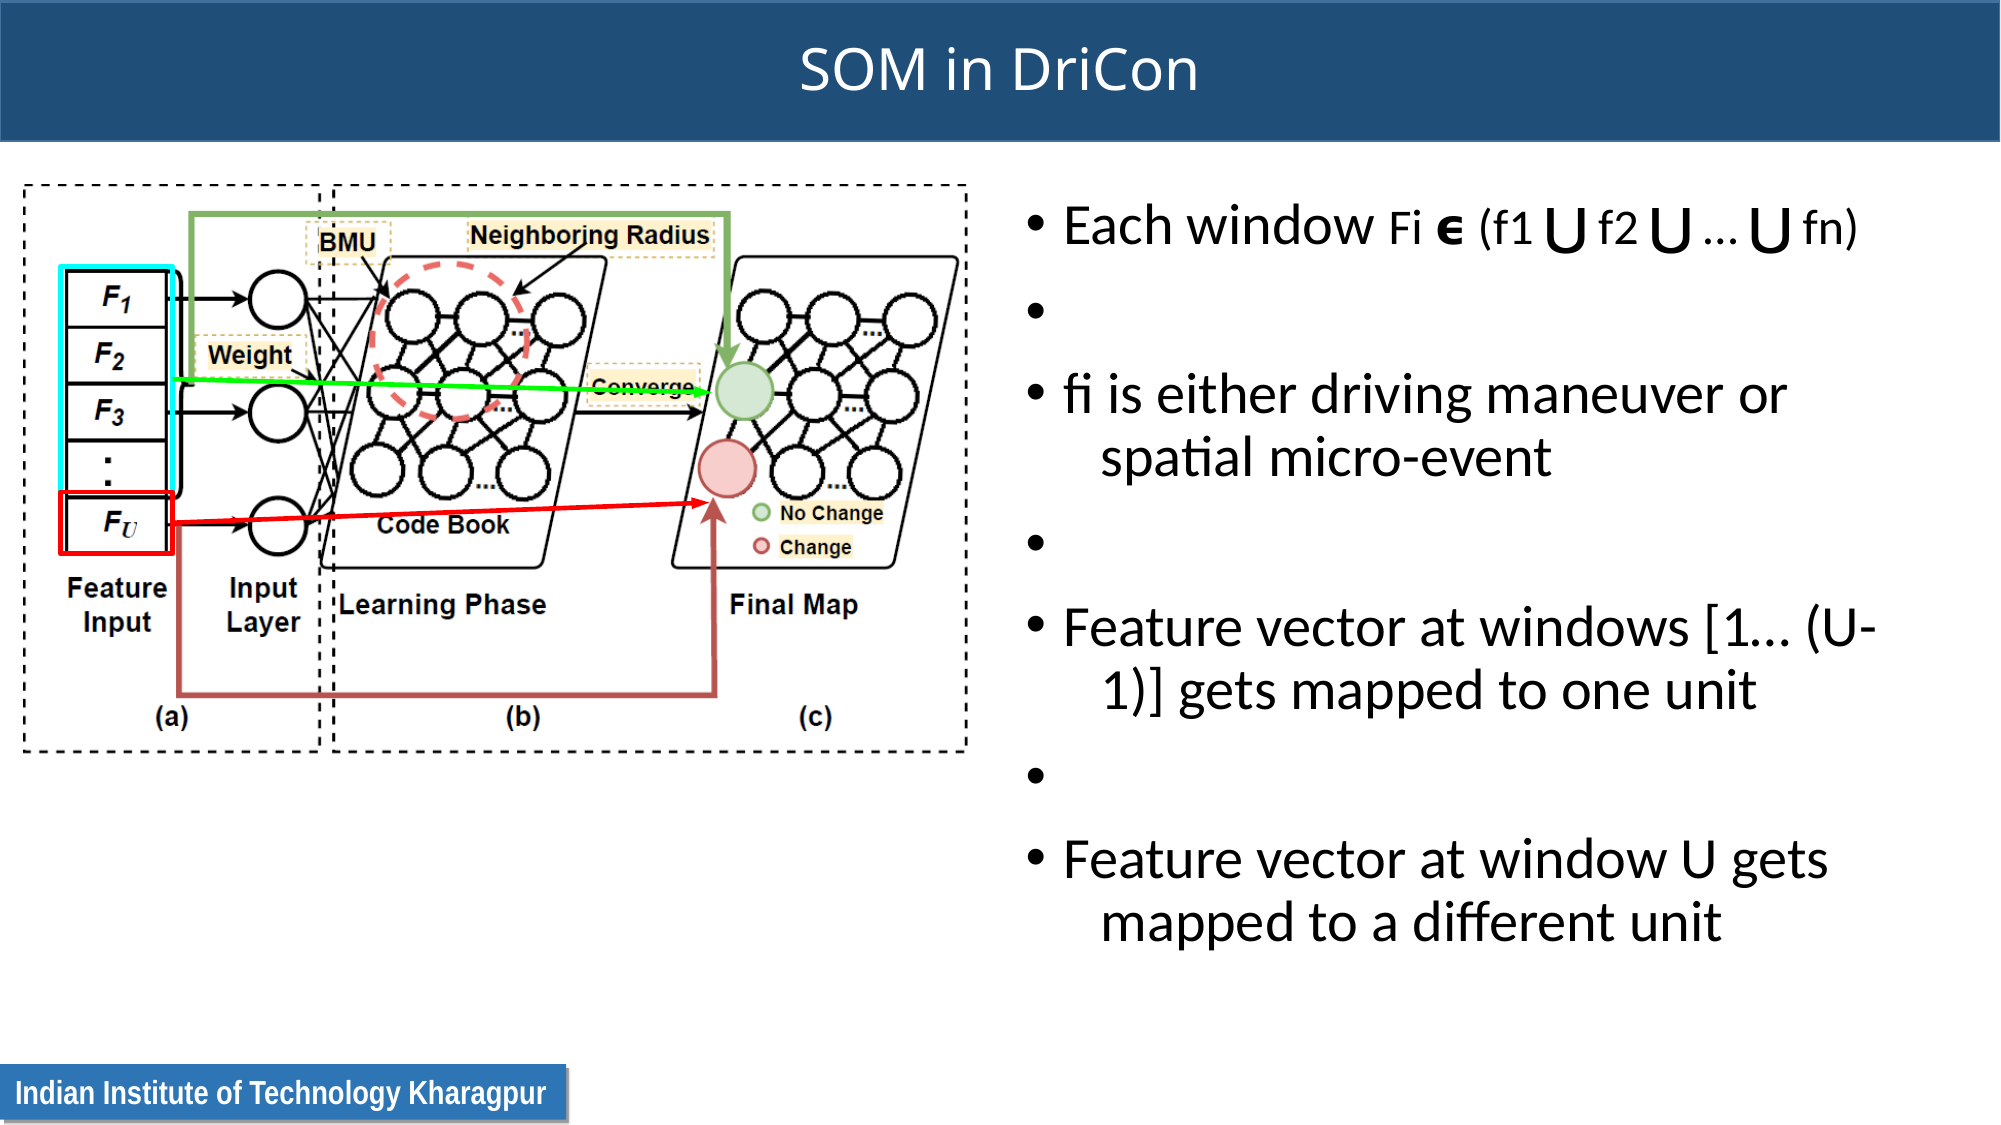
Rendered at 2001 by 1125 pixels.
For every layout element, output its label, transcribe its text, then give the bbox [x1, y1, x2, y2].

list Each window Fi 𝞊 (f1 ⋃ f2 ⋃ … ⋃ fn) fi is either driving maneuver or spatial micro-event Feature vector at windows [1… (U-1)] gets mapped to one unit Feature vector at window U gets mapped to a different unit [1010, 186, 1954, 1065]
picture [23, 184, 968, 758]
title SOM in DriCon [0, 1, 2000, 141]
